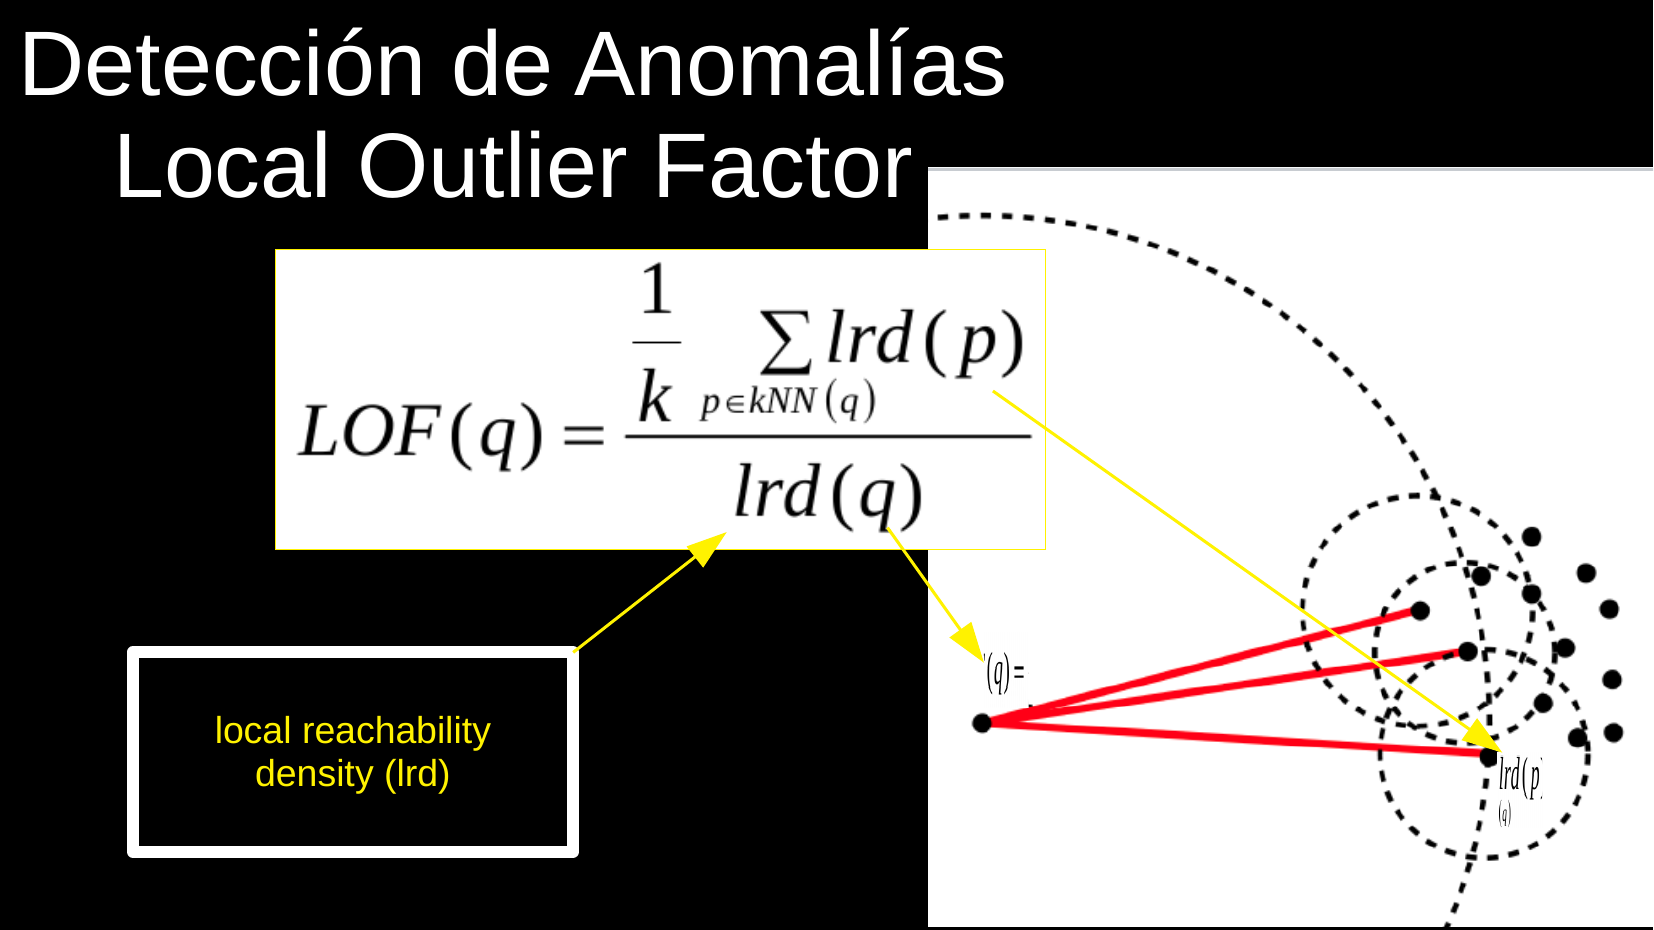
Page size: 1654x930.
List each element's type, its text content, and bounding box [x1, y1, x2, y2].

text_box local reachability density (lrd) [132, 652, 574, 852]
picture [275, 167, 1654, 927]
title Detección de Anomalías Local Outlier Factor [0, 12, 1258, 218]
